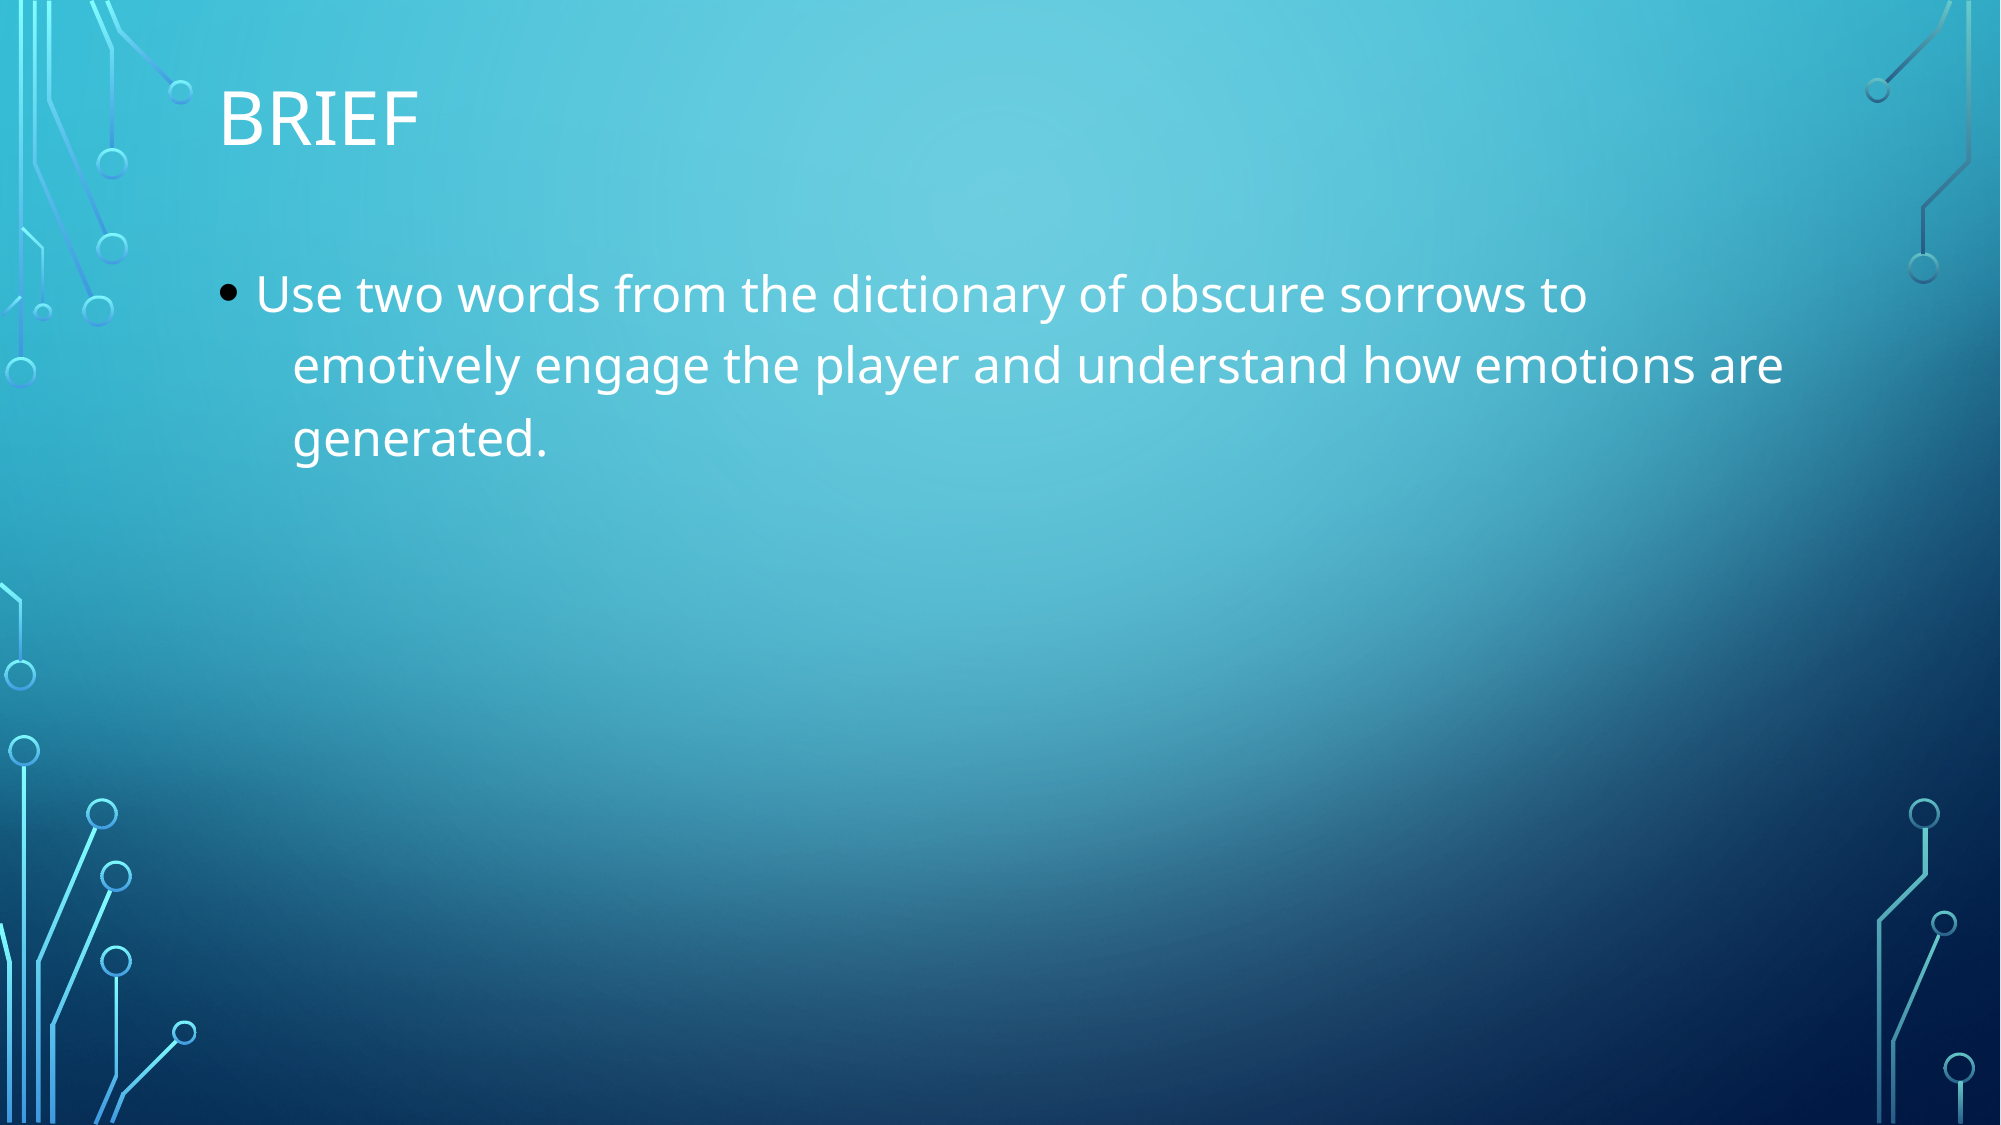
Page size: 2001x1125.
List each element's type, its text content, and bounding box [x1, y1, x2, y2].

list Use two words from the dictionary of obscure sorrows to emotively engage the player and understand how emotions are generated. [202, 242, 1828, 824]
title brief [202, 0, 1828, 242]
